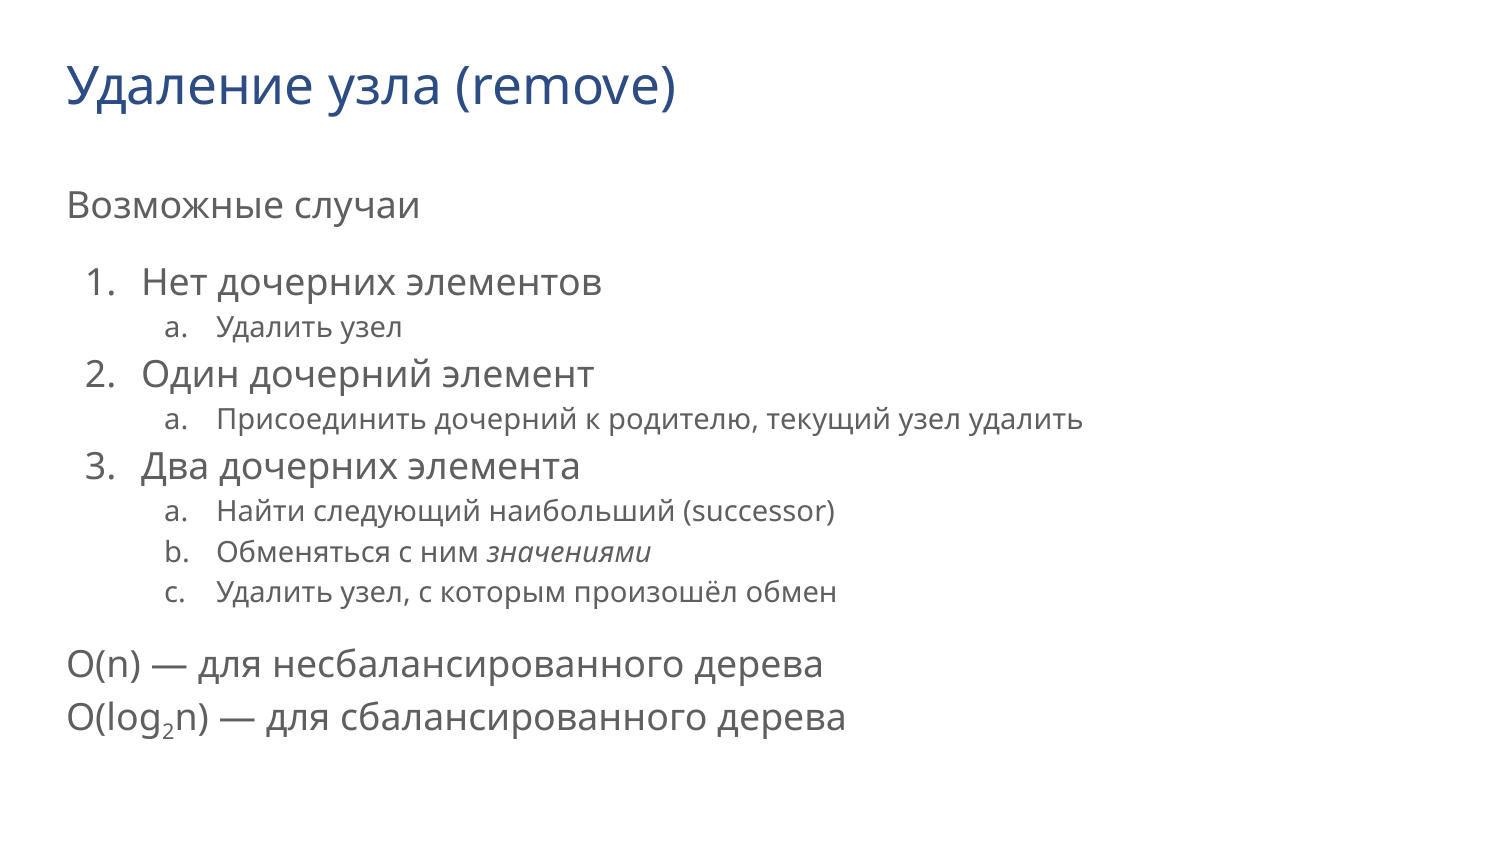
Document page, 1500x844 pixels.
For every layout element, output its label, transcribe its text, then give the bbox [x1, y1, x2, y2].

title Удаление узла (remove) [51, 36, 1449, 131]
list Возможные случаи Нет дочерних элементов Удалить узел Один дочерний элемент Присоединить дочерний к родителю, текущий узел удалить Два дочерних элемента Найти следующий наибольший (successor) Обменяться с ним значениями Удалить узел, с которым произошёл обмен O(n) — для несбалансированного дерева O(log2n) — для сбалансированного дерева [51, 159, 1449, 815]
